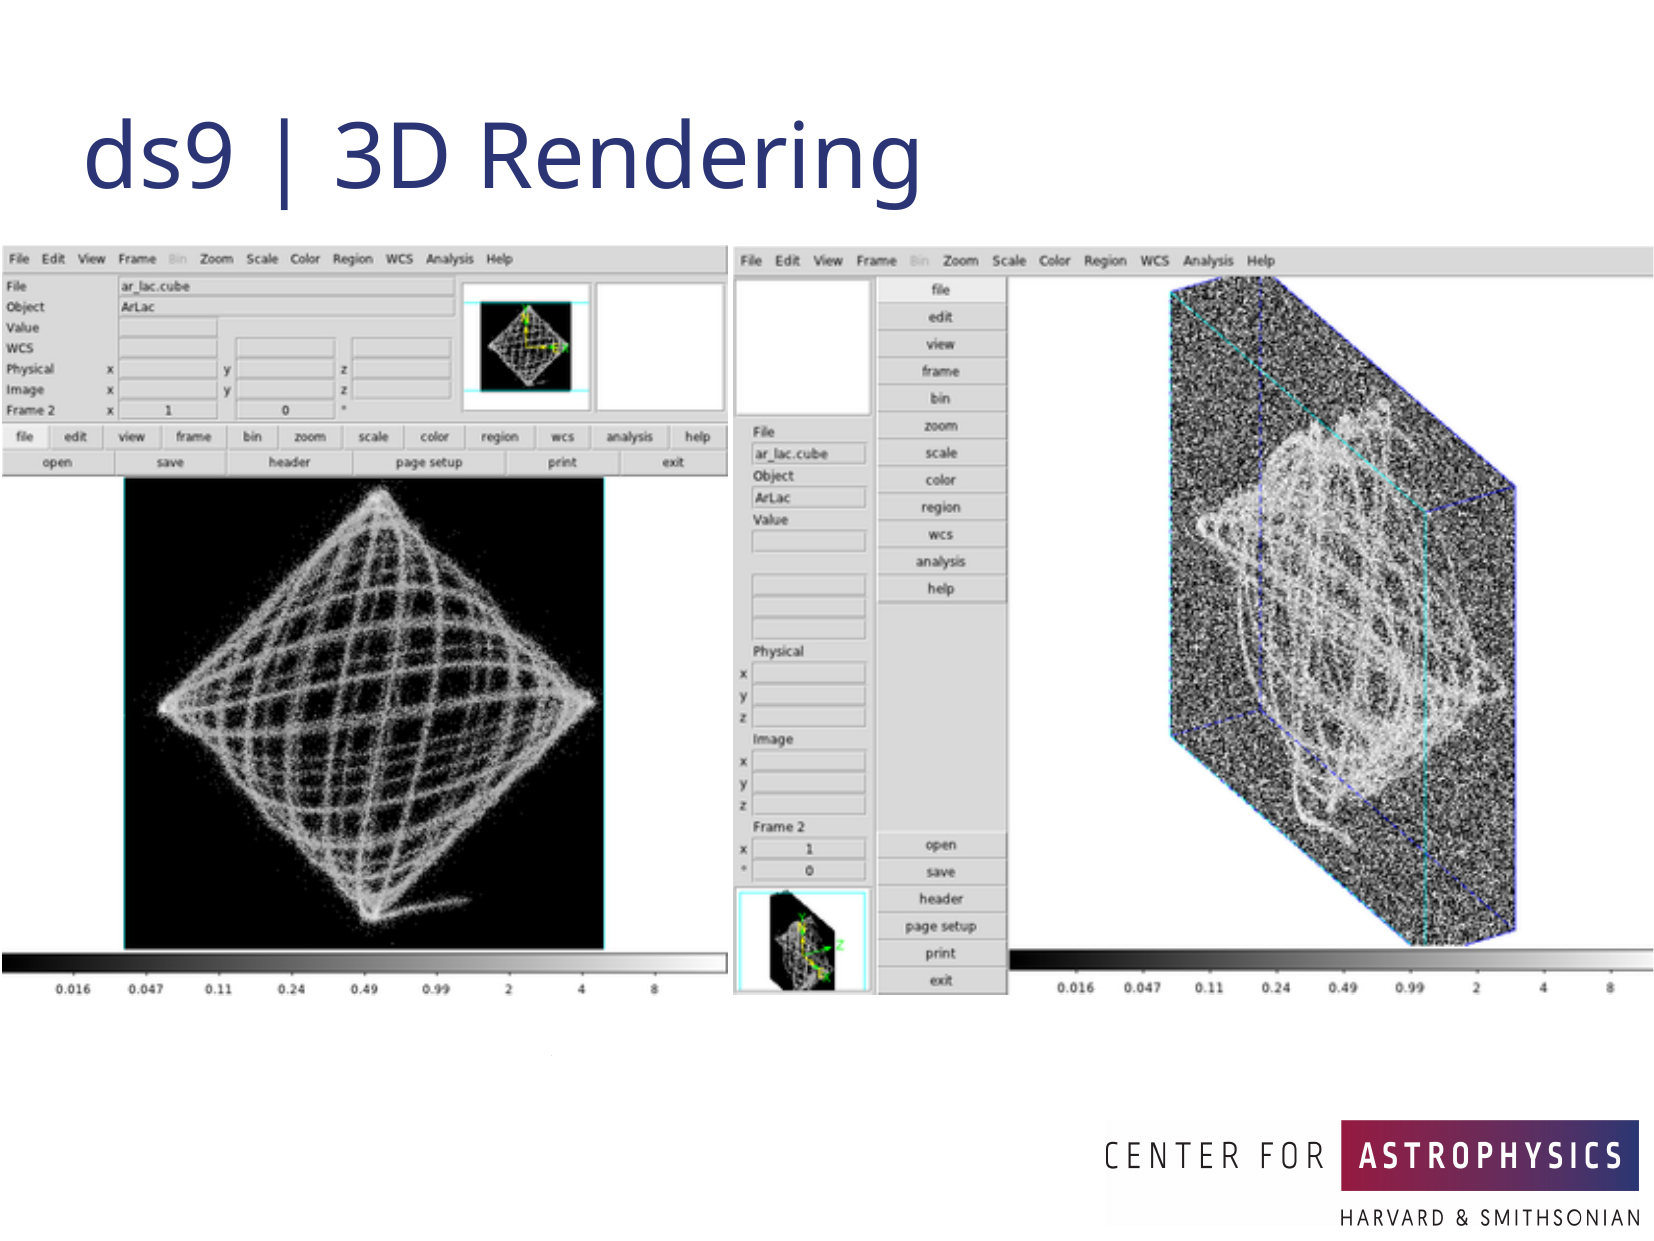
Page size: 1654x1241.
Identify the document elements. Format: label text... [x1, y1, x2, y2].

title ds9 | 3D Rendering [82, 49, 1571, 257]
picture [1106, 1120, 1639, 1226]
picture [733, 246, 1654, 995]
picture [2, 245, 728, 996]
